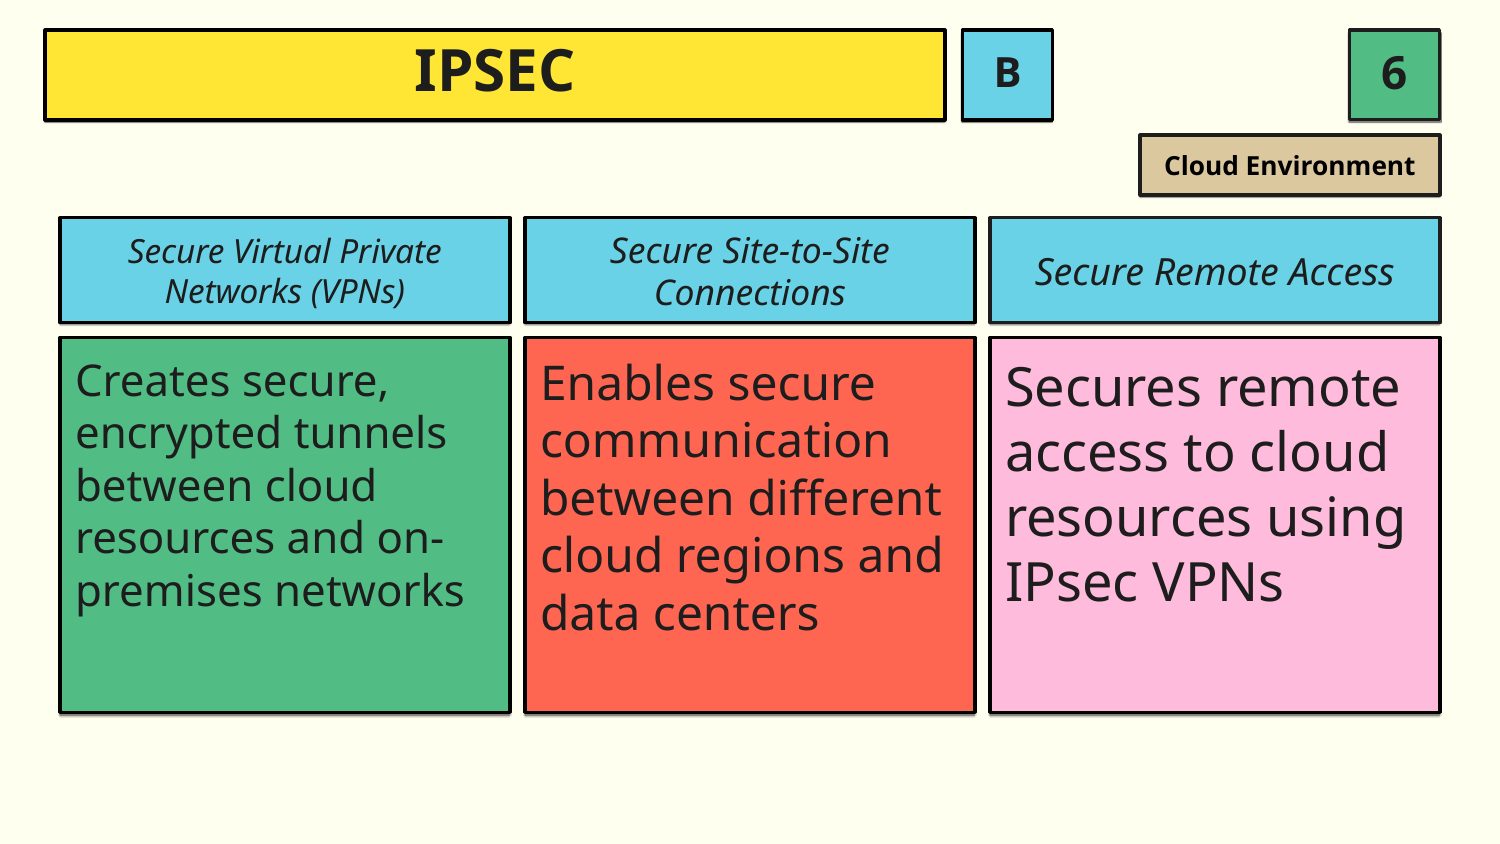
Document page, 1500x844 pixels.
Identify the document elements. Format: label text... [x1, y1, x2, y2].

title IPSEC [45, 30, 945, 120]
list Secures remote access to cloud resources using IPsec VPNs [990, 337, 1440, 713]
list Enables secure communication between different cloud regions and data centers [525, 337, 975, 713]
subtitle Secure Virtual Private Networks (VPNs) [60, 217, 510, 323]
list Creates secure, encrypted tunnels between cloud resources and on-premises networks [60, 337, 510, 713]
title B [962, 30, 1053, 120]
subtitle Secure Site-to-Site Connections [525, 217, 975, 323]
subtitle Secure Remote Access [990, 217, 1440, 323]
title Cloud Environment [1140, 135, 1440, 195]
